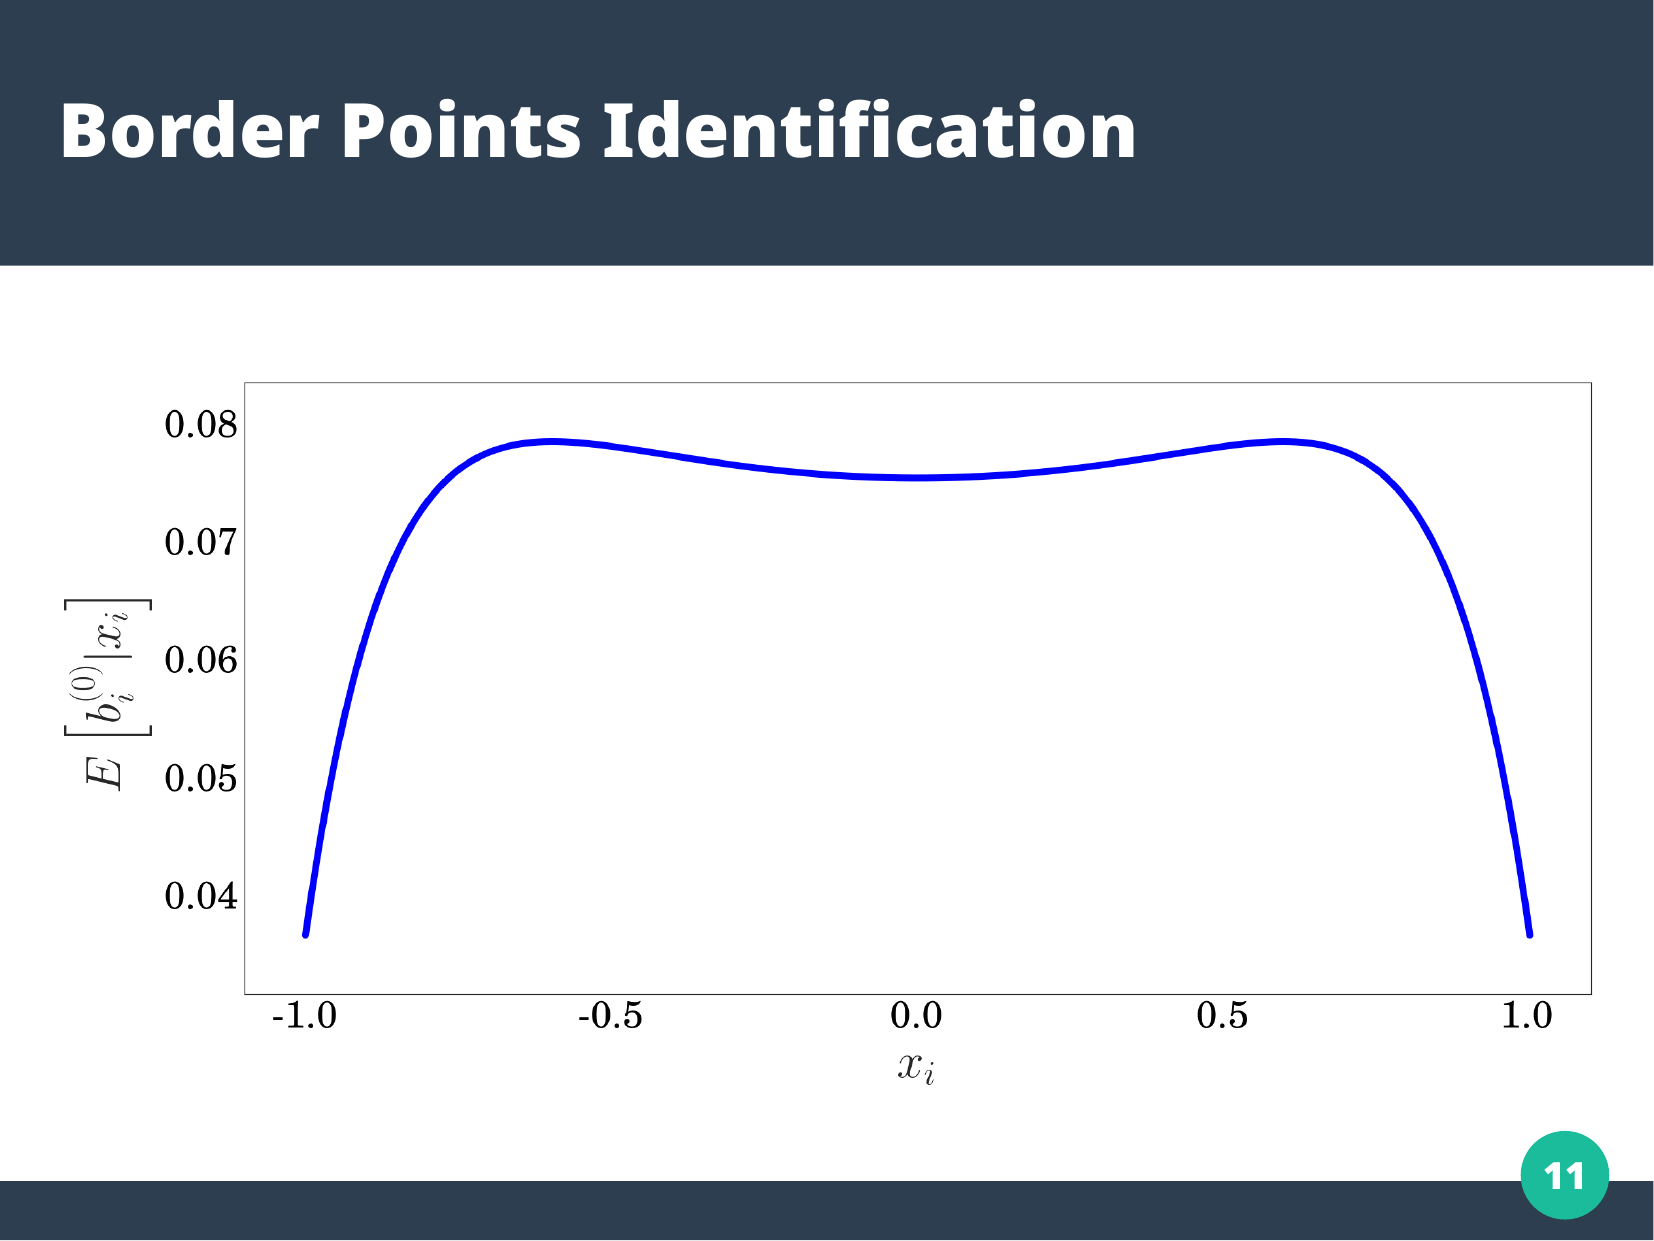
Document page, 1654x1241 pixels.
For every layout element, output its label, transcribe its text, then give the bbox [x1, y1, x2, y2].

picture [59, 378, 1595, 1098]
title Border Points Identification [59, 49, 1595, 207]
